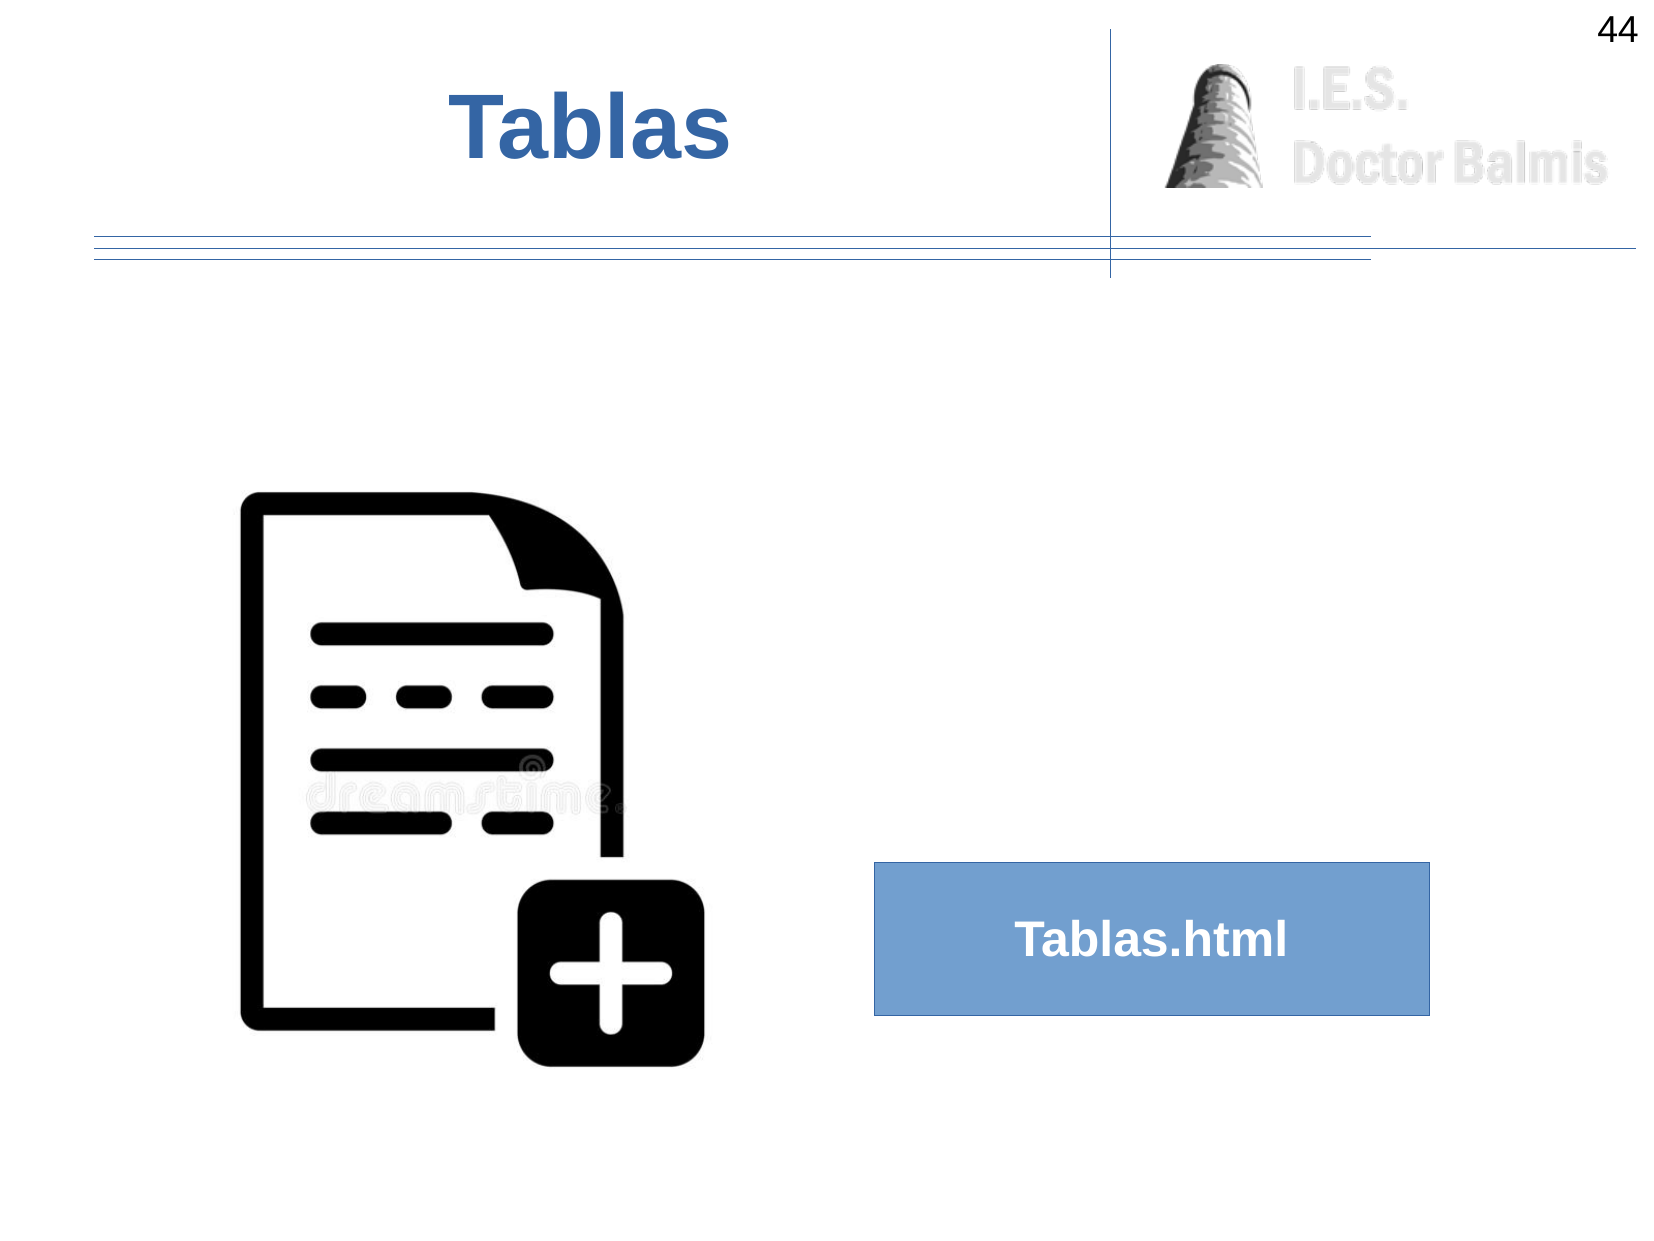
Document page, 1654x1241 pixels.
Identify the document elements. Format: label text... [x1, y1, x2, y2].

title Tablas [118, 23, 1063, 231]
text_box Tablas.html [874, 862, 1430, 1016]
picture [1133, 64, 1619, 188]
picture [59, 366, 886, 1193]
